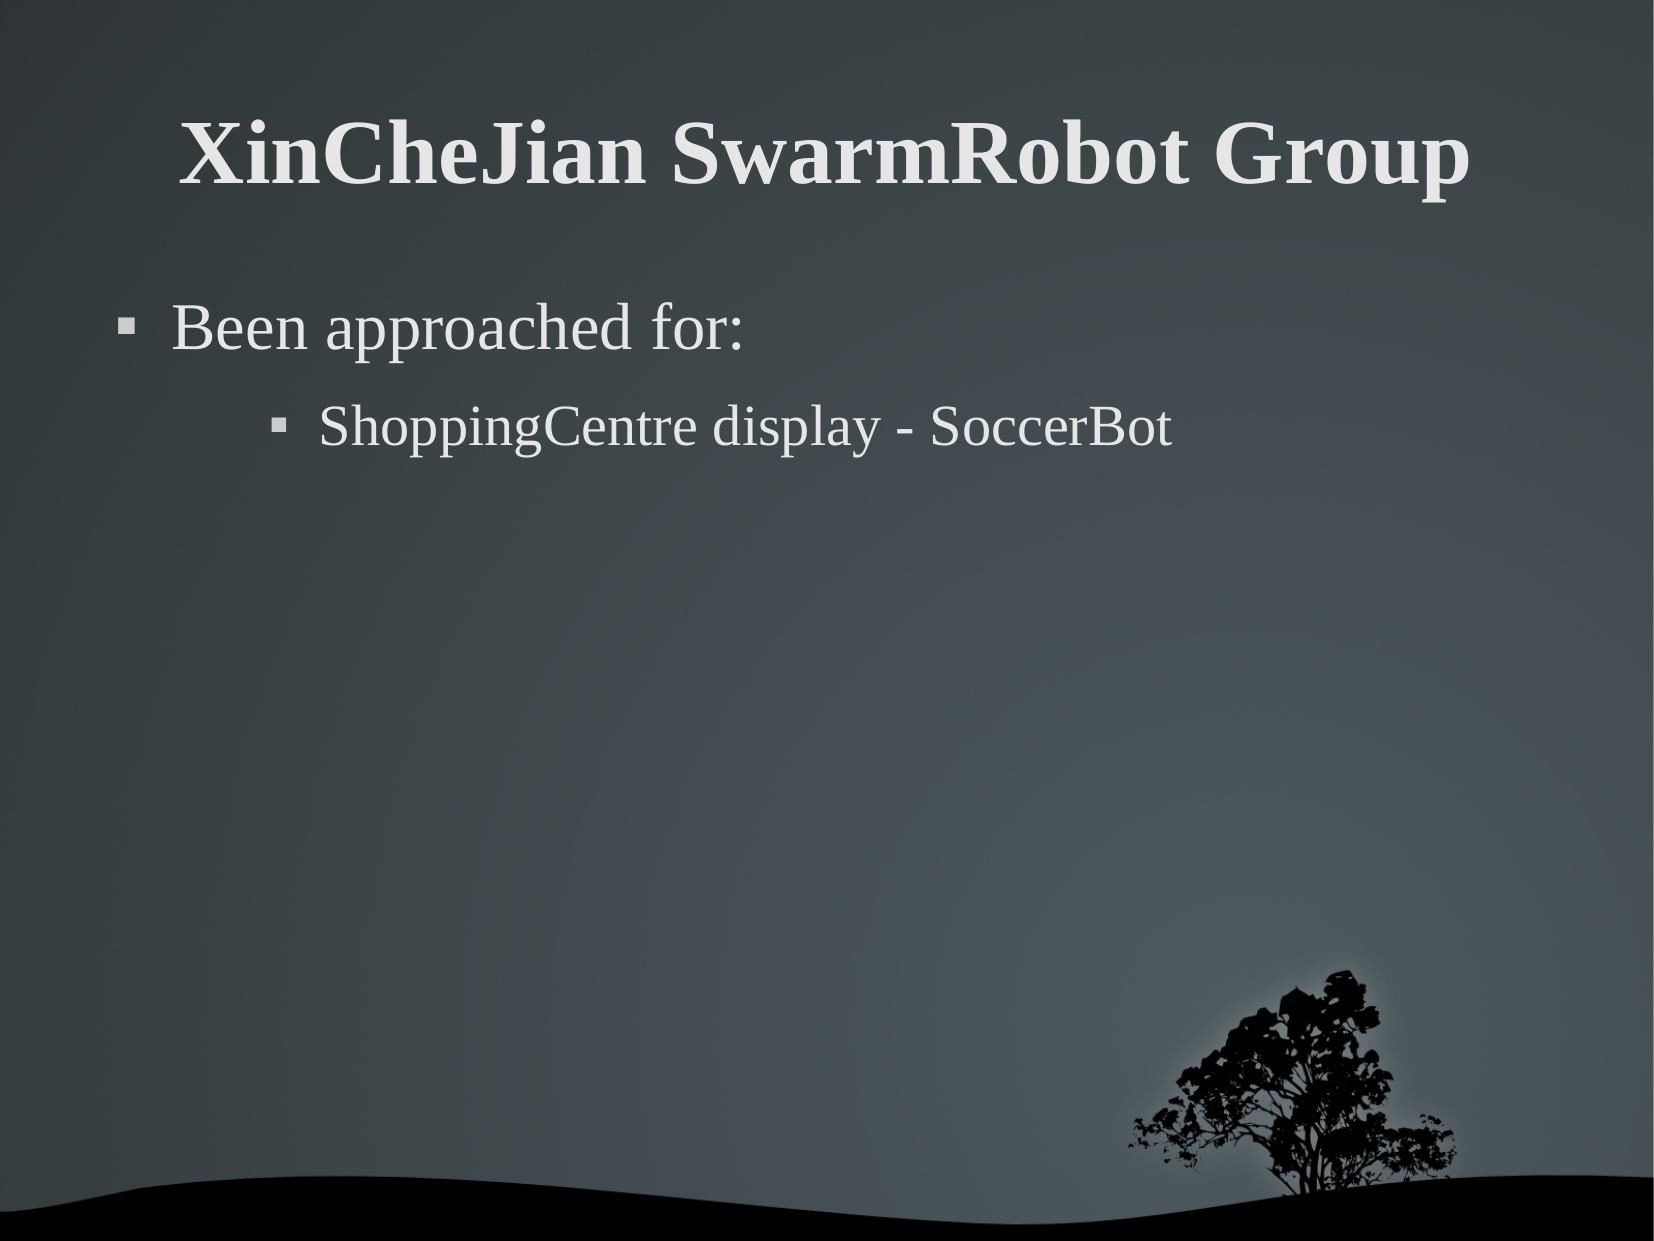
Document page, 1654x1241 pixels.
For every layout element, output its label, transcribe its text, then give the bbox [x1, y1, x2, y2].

picture [0, 0, 1654, 1241]
title XinCheJian SwarmRobot Group [82, 49, 1571, 257]
list Been approached for: ShoppingCentre display - SoccerBot [82, 290, 1571, 1109]
